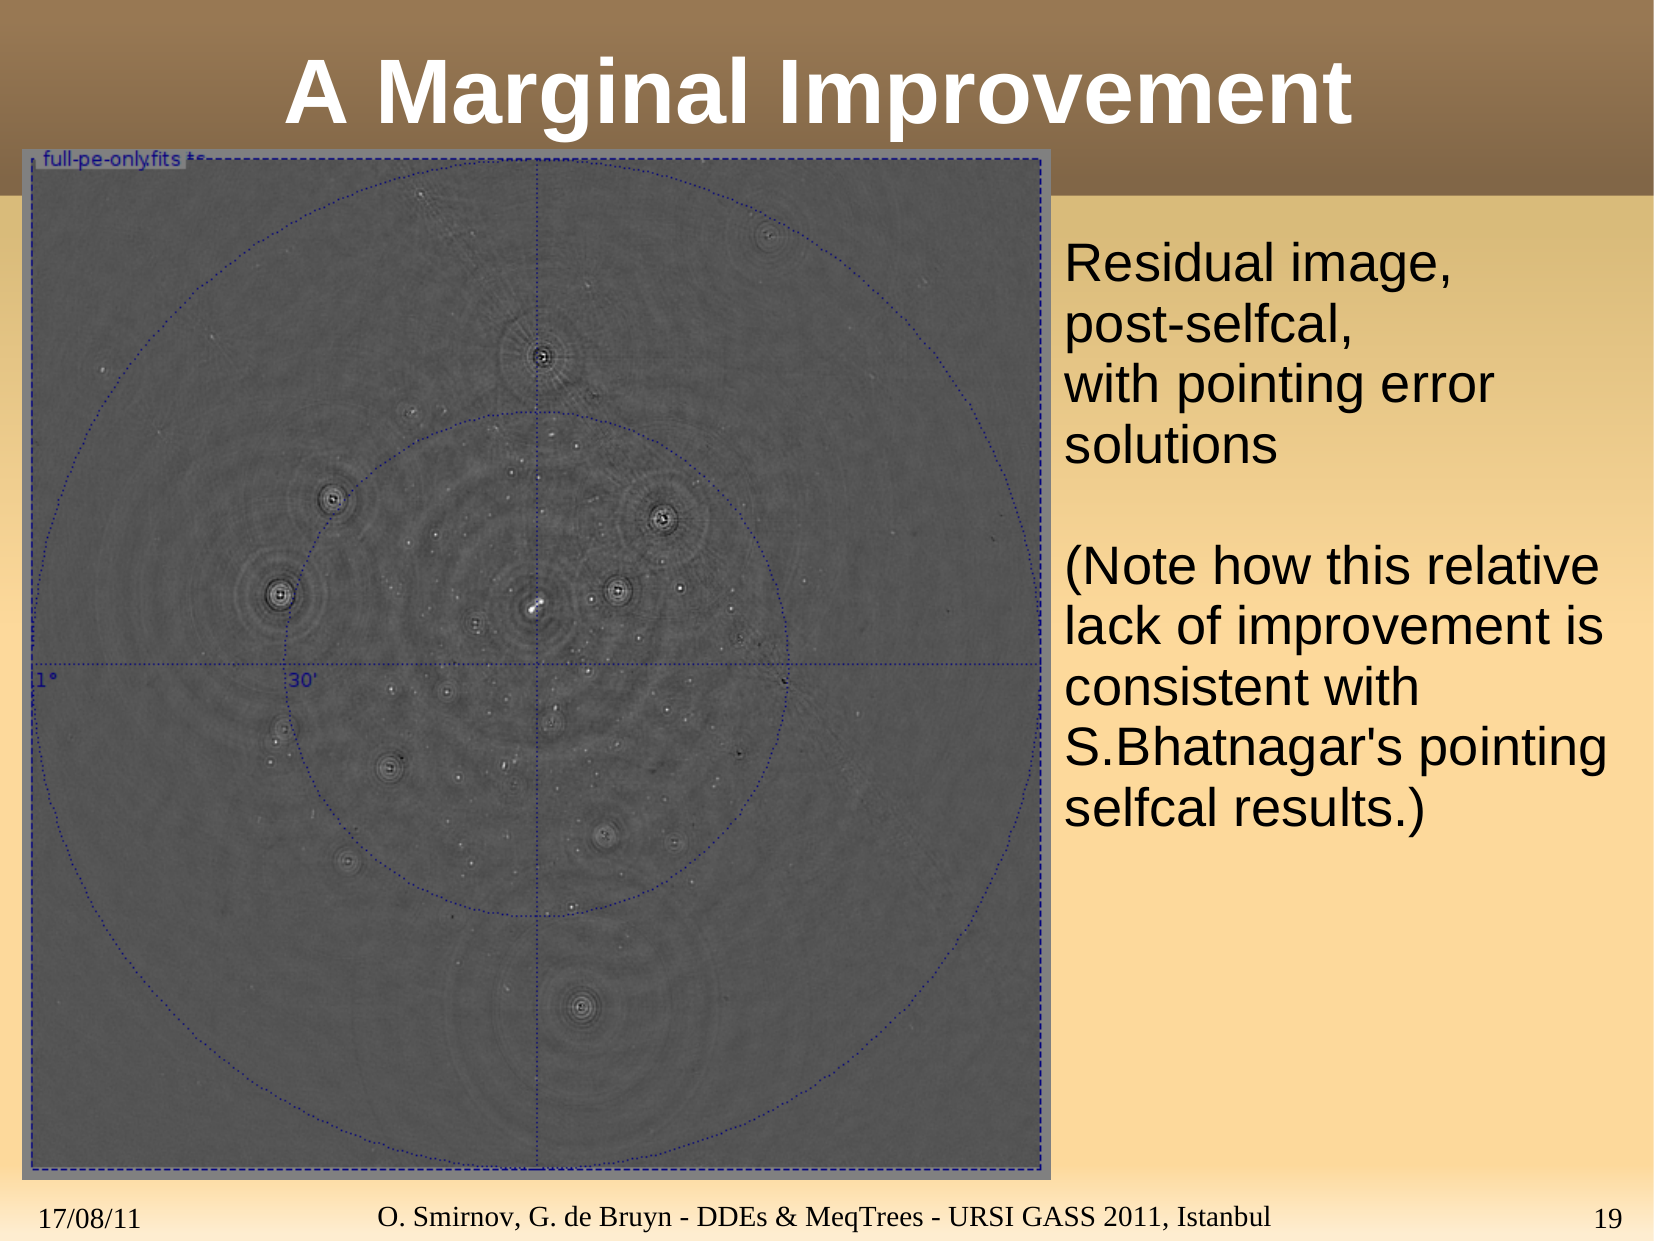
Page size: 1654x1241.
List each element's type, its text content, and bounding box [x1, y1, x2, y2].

picture [0, 0, 1654, 1241]
text_box Residual image, post-selfcal, with pointing error solutions (Note how this relative lack of improvement is consistent with S.Bhatnagar's pointing selfcal results.) [1050, 225, 1654, 846]
title A Marginal Improvement [75, 0, 1564, 188]
